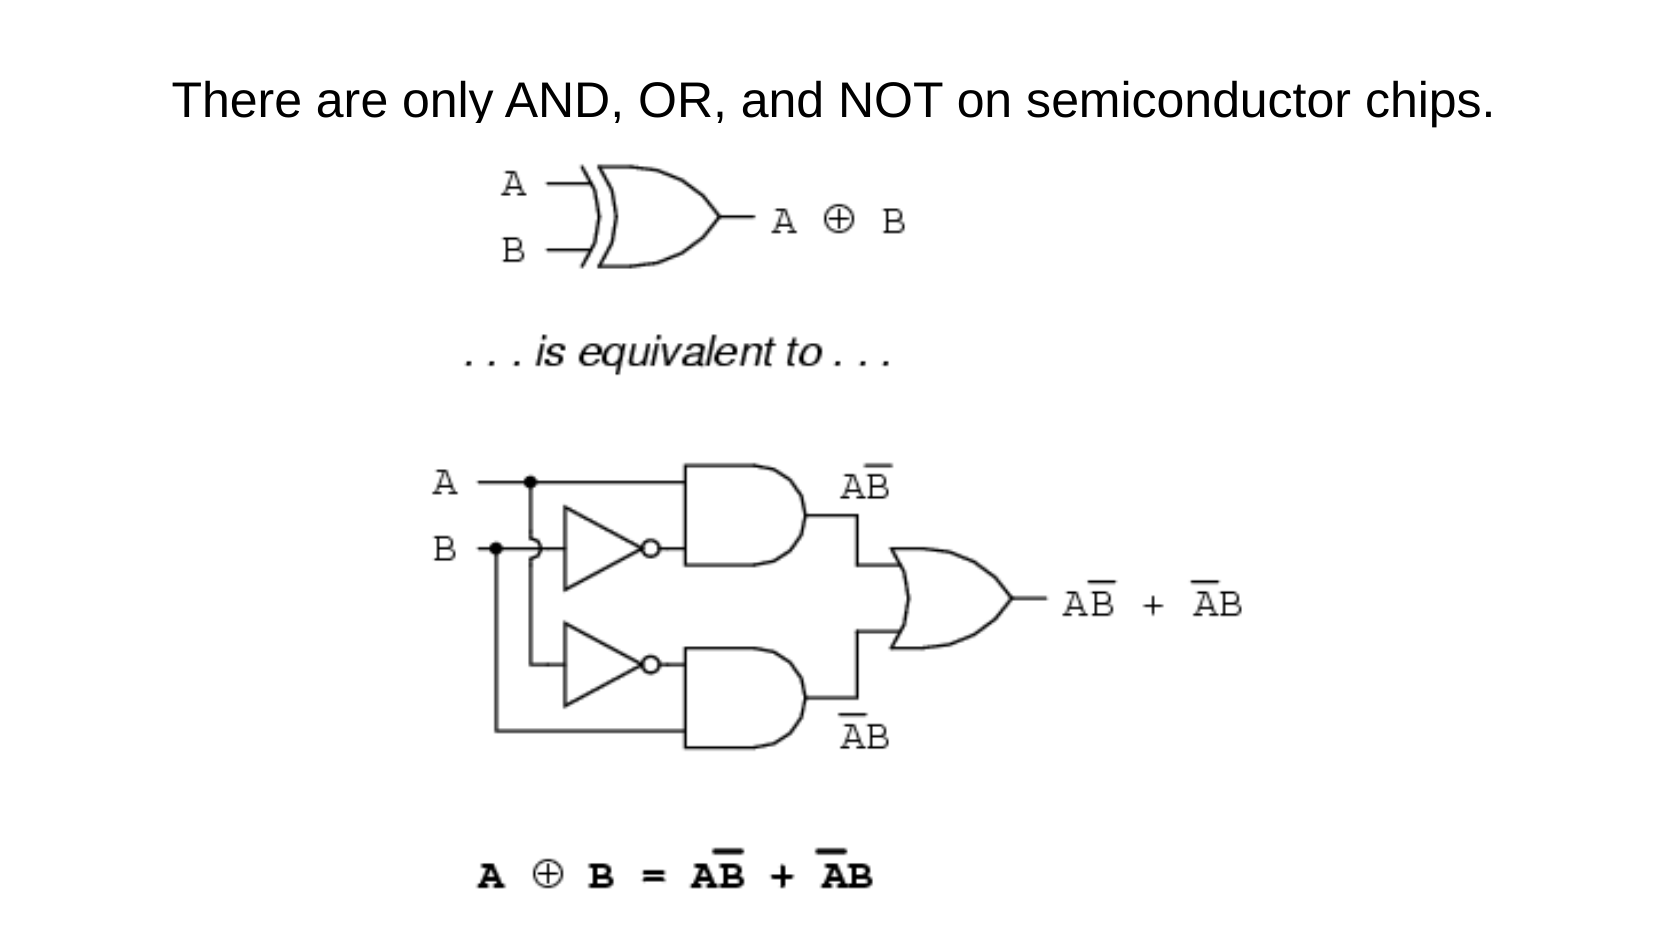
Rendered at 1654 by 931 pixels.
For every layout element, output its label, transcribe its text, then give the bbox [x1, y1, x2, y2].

text_box There are only AND, OR, and NOT on semiconductor chips. [90, 44, 1579, 150]
picture [417, 123, 1258, 904]
